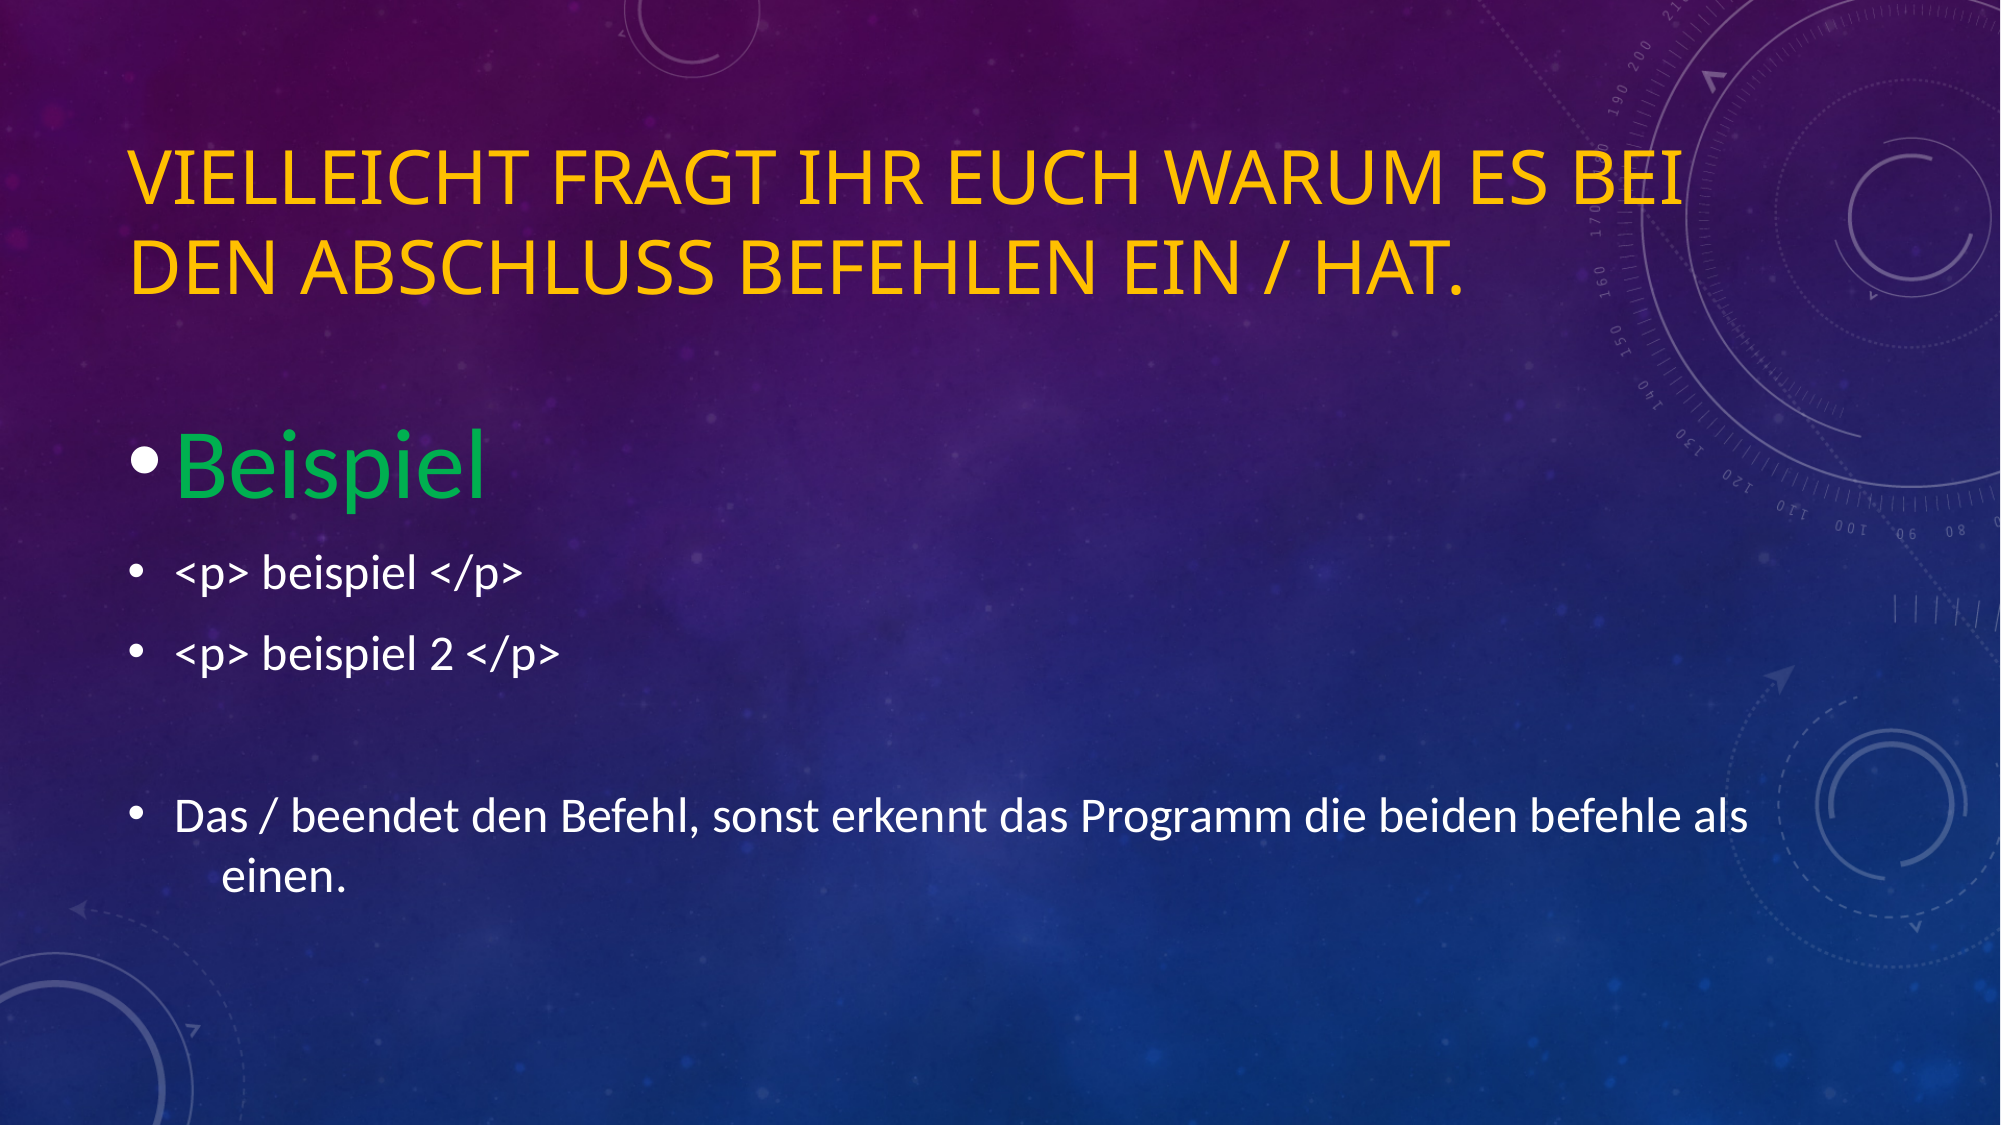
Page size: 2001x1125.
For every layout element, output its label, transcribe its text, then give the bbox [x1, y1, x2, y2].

list Beispiel <p> beispiel </p> <p> beispiel 2 </p> Das / beendet den Befehl, sonst erkennt das Programm die beiden befehle als einen. [112, 351, 1775, 950]
title Vielleicht fragt ihr euch warum es bei den Abschluss befehlen ein / hat. [112, 99, 1775, 339]
